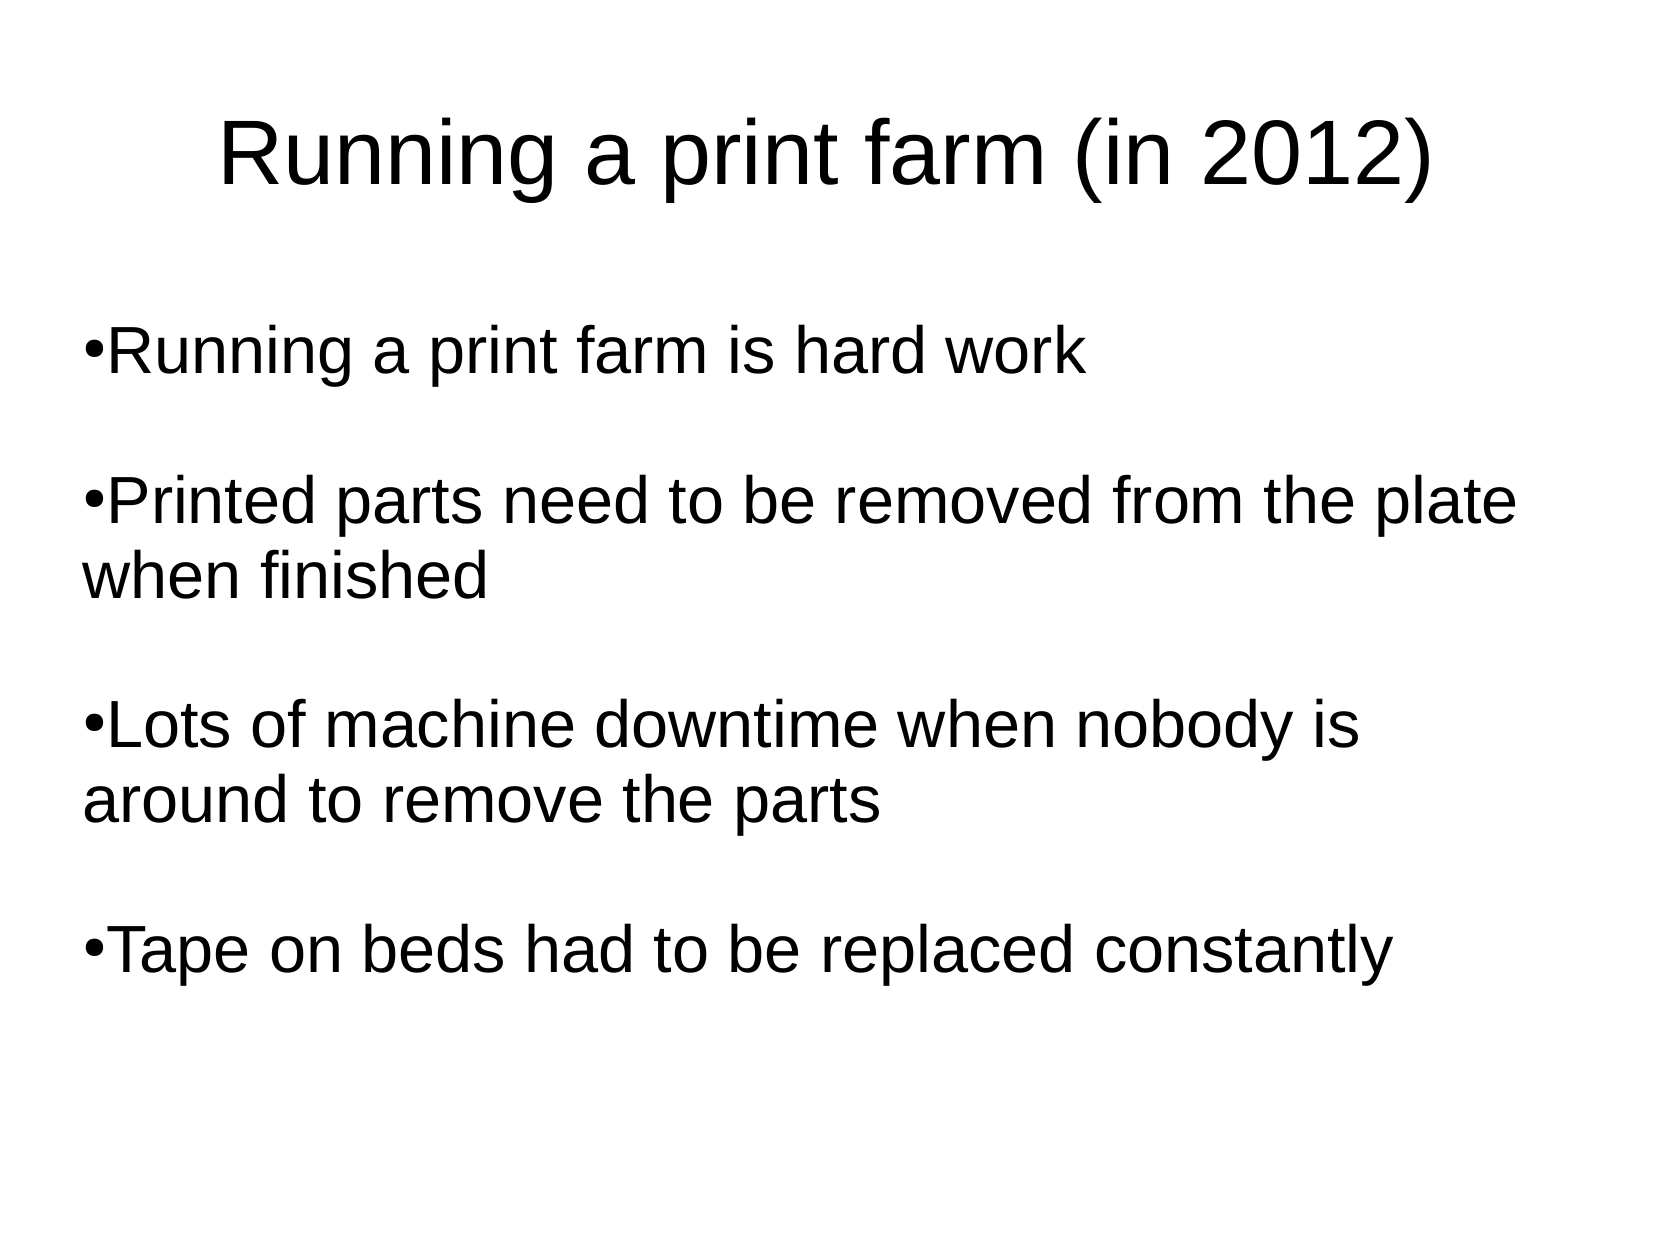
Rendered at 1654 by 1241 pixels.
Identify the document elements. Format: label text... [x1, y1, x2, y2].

title Running a print farm (in 2012) [82, 49, 1571, 257]
subtitle Running a print farm is hard work Printed parts need to be removed from the plate when finished Lots of machine downtime when nobody is around to remove the parts Tape on beds had to be replaced constantly [82, 290, 1571, 1010]
